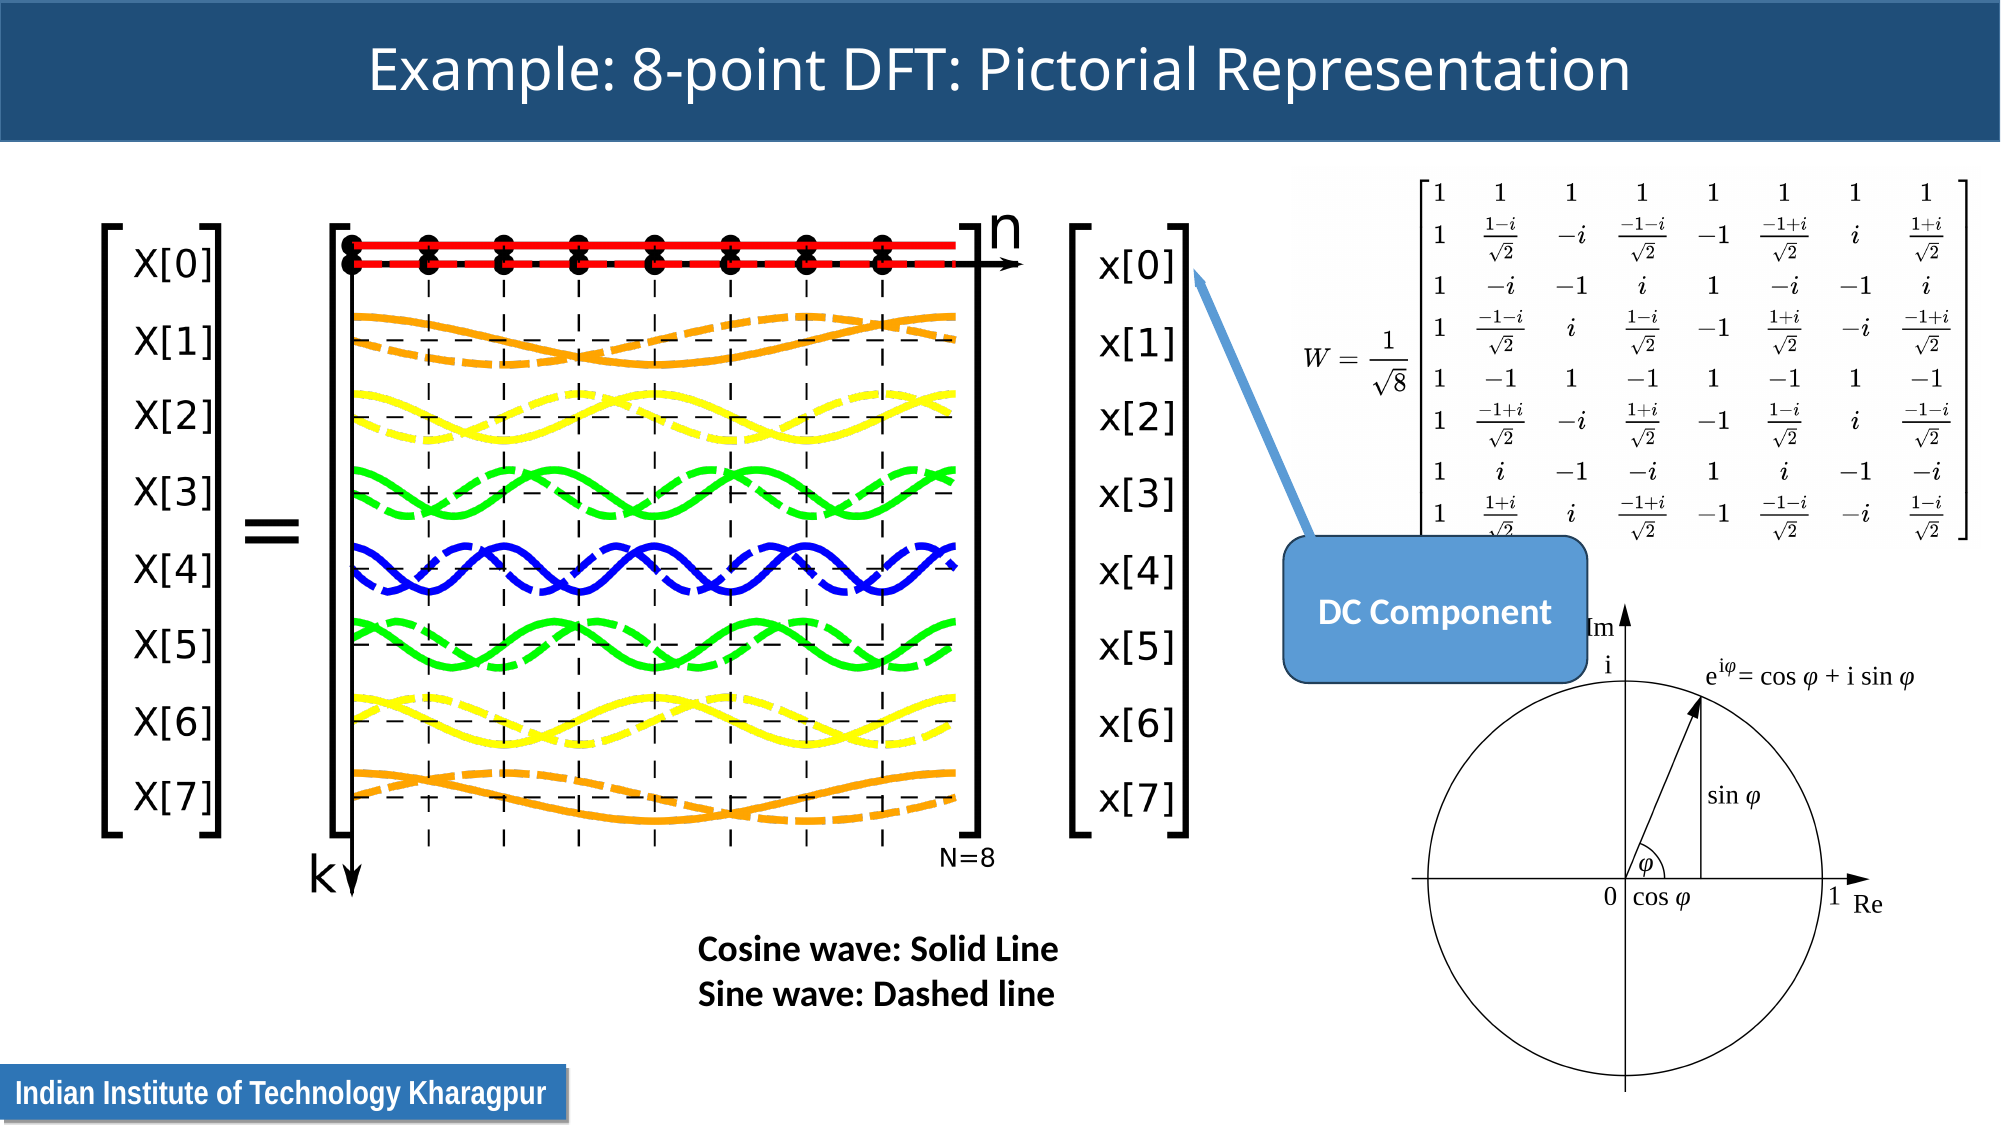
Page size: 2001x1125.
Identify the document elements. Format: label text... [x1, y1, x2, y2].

picture [1410, 600, 1917, 1107]
picture [1291, 507, 1304, 541]
picture [20, 189, 1289, 917]
title Example: 8-point DFT: Pictorial Representation [0, 1, 2000, 141]
text_box Cosine wave: Solid Line Sine wave: Dashed line [683, 916, 1134, 1023]
text_box DC Component [1283, 535, 1588, 683]
picture [1291, 166, 1981, 549]
